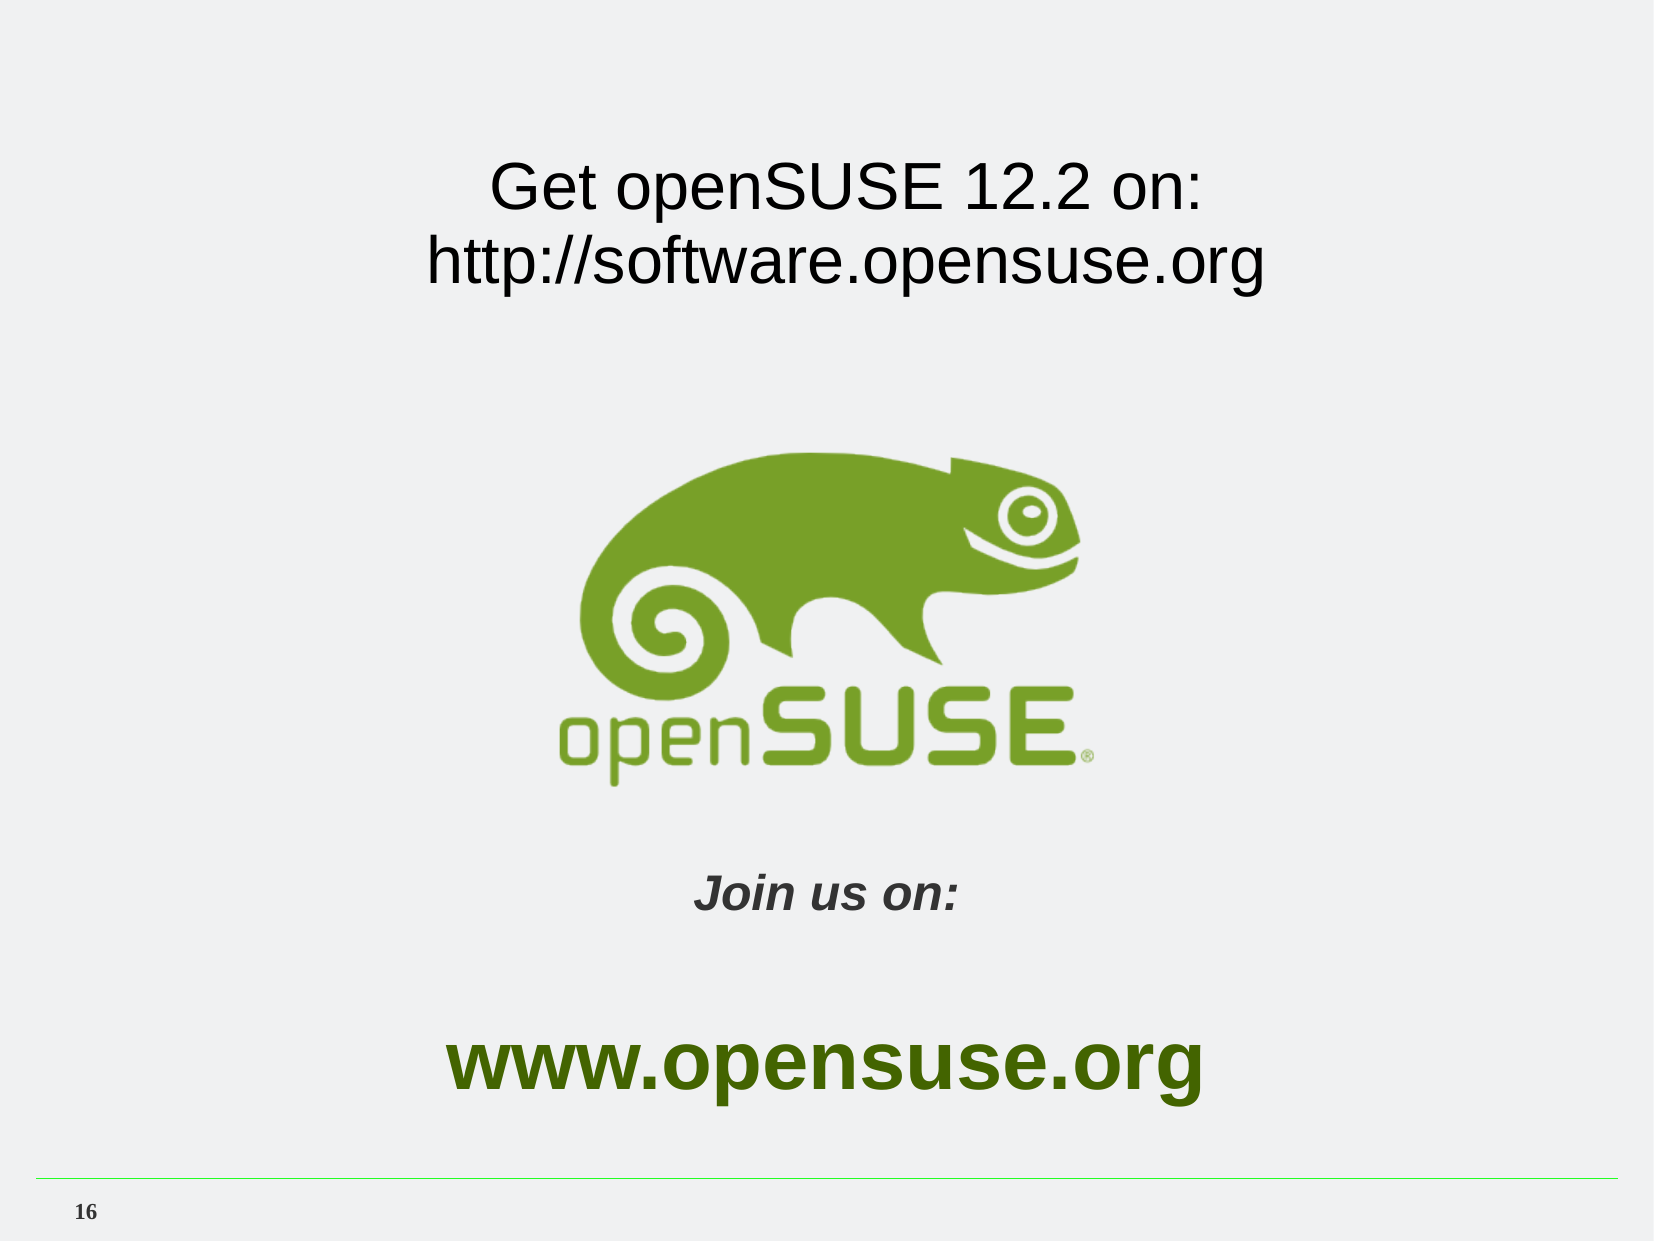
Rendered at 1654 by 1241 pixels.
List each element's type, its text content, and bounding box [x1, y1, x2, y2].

text_box Get openSUSE 12.2 on: http://software.opensuse.org [411, 141, 1286, 306]
picture [0, 0, 1654, 1241]
